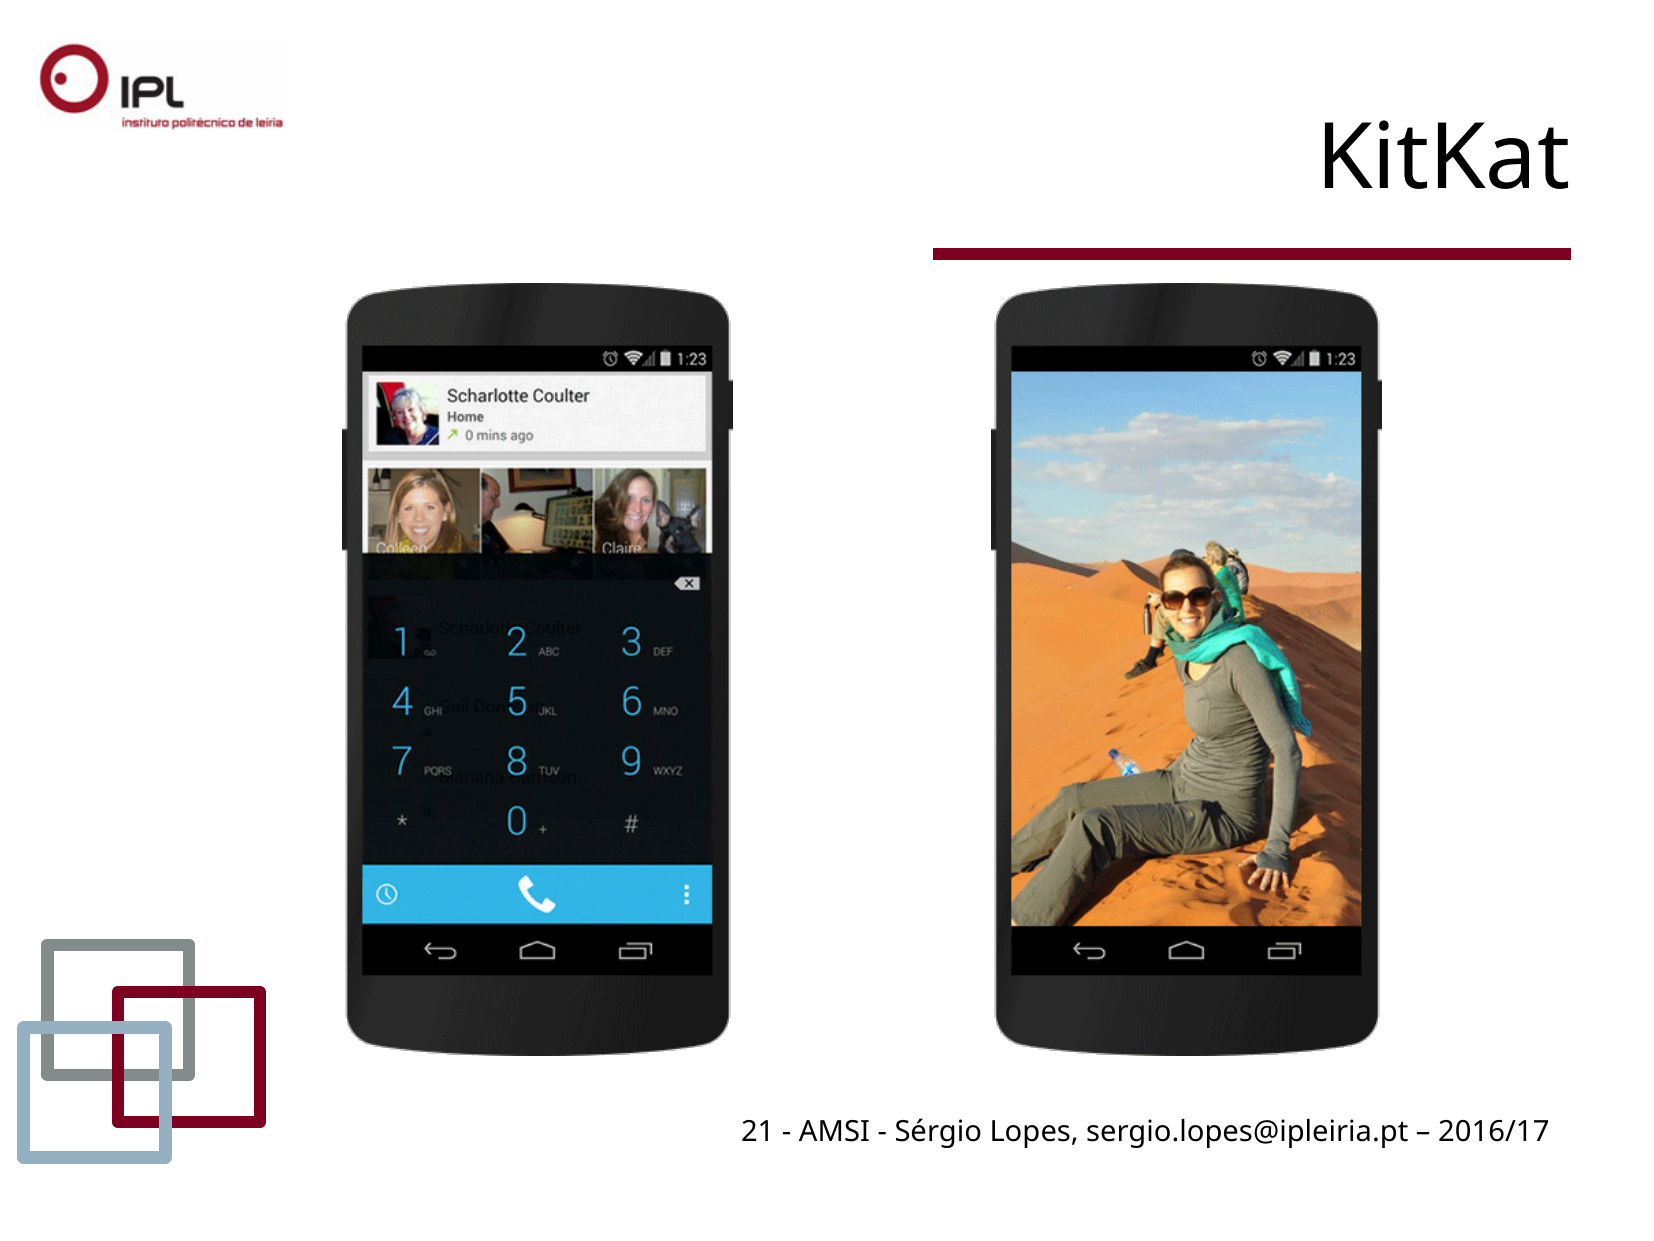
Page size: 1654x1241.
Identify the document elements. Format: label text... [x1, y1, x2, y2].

title KitKat [82, 49, 1571, 257]
picture [342, 283, 733, 1056]
text_box 21 - AMSI - Sérgio Lopes, sergio.lopes@ipleiria.pt – 2016/17 [242, 1103, 1565, 1158]
picture [991, 283, 1382, 1056]
picture [35, 41, 291, 133]
